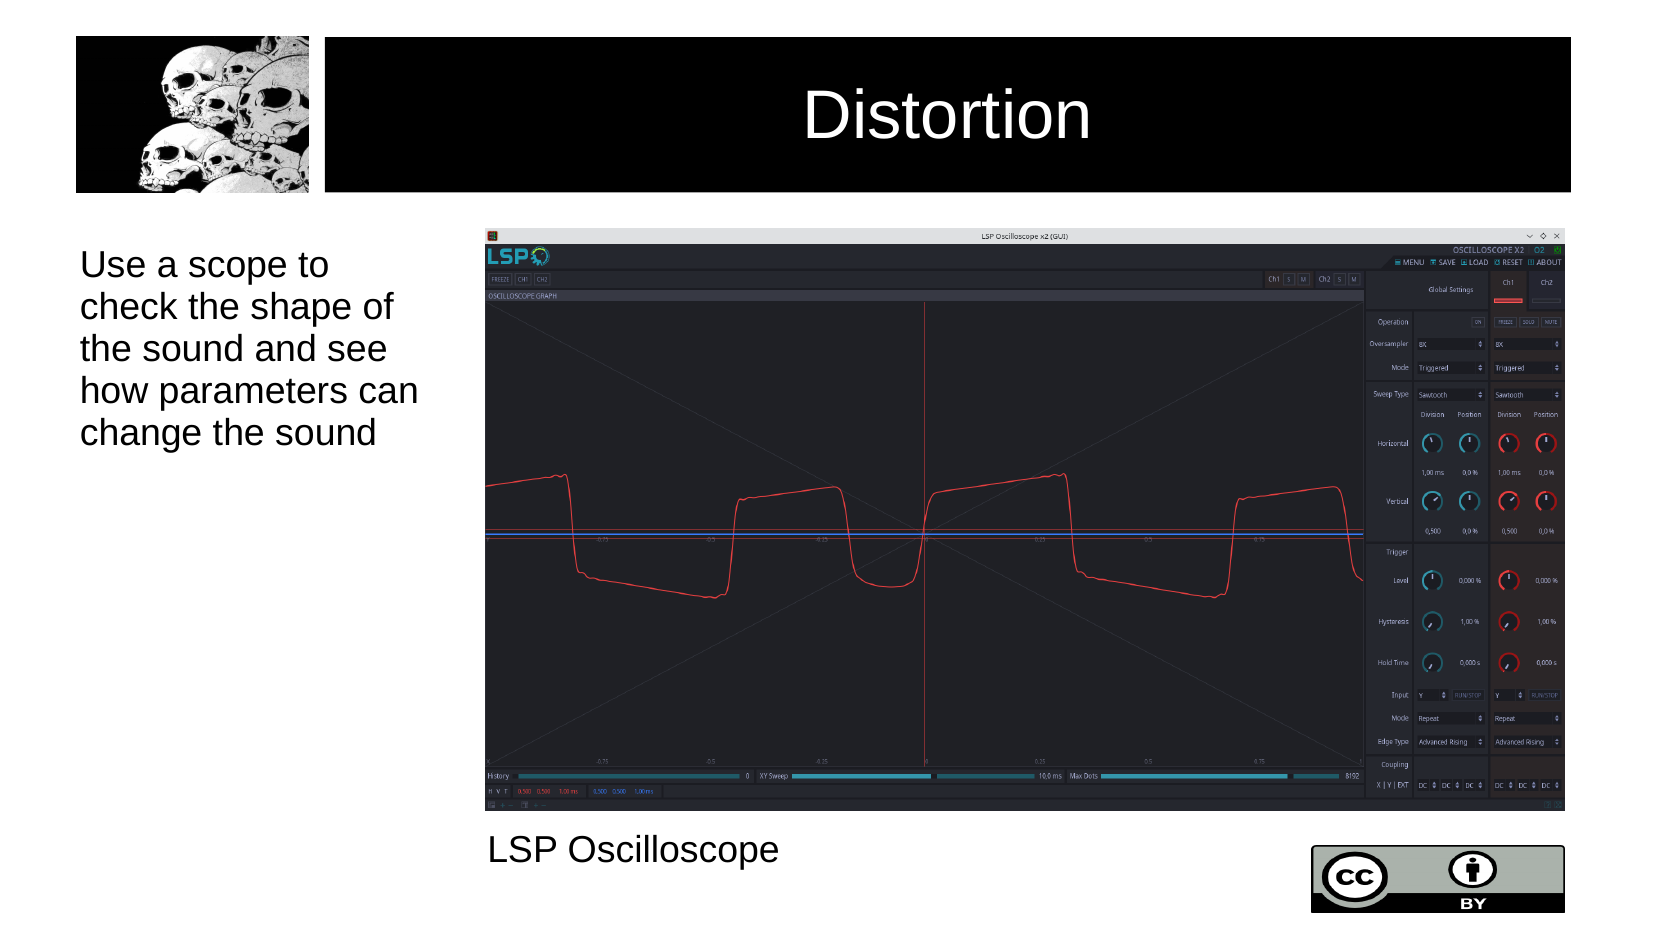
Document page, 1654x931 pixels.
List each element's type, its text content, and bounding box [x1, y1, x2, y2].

title Distortion [324, 37, 1571, 193]
text_box Use a scope to check the shape of the sound and see how parameters can change the sound [64, 236, 449, 461]
picture [76, 36, 309, 193]
picture [448, 198, 1601, 913]
text_box LSP Oscilloscope [472, 820, 798, 880]
